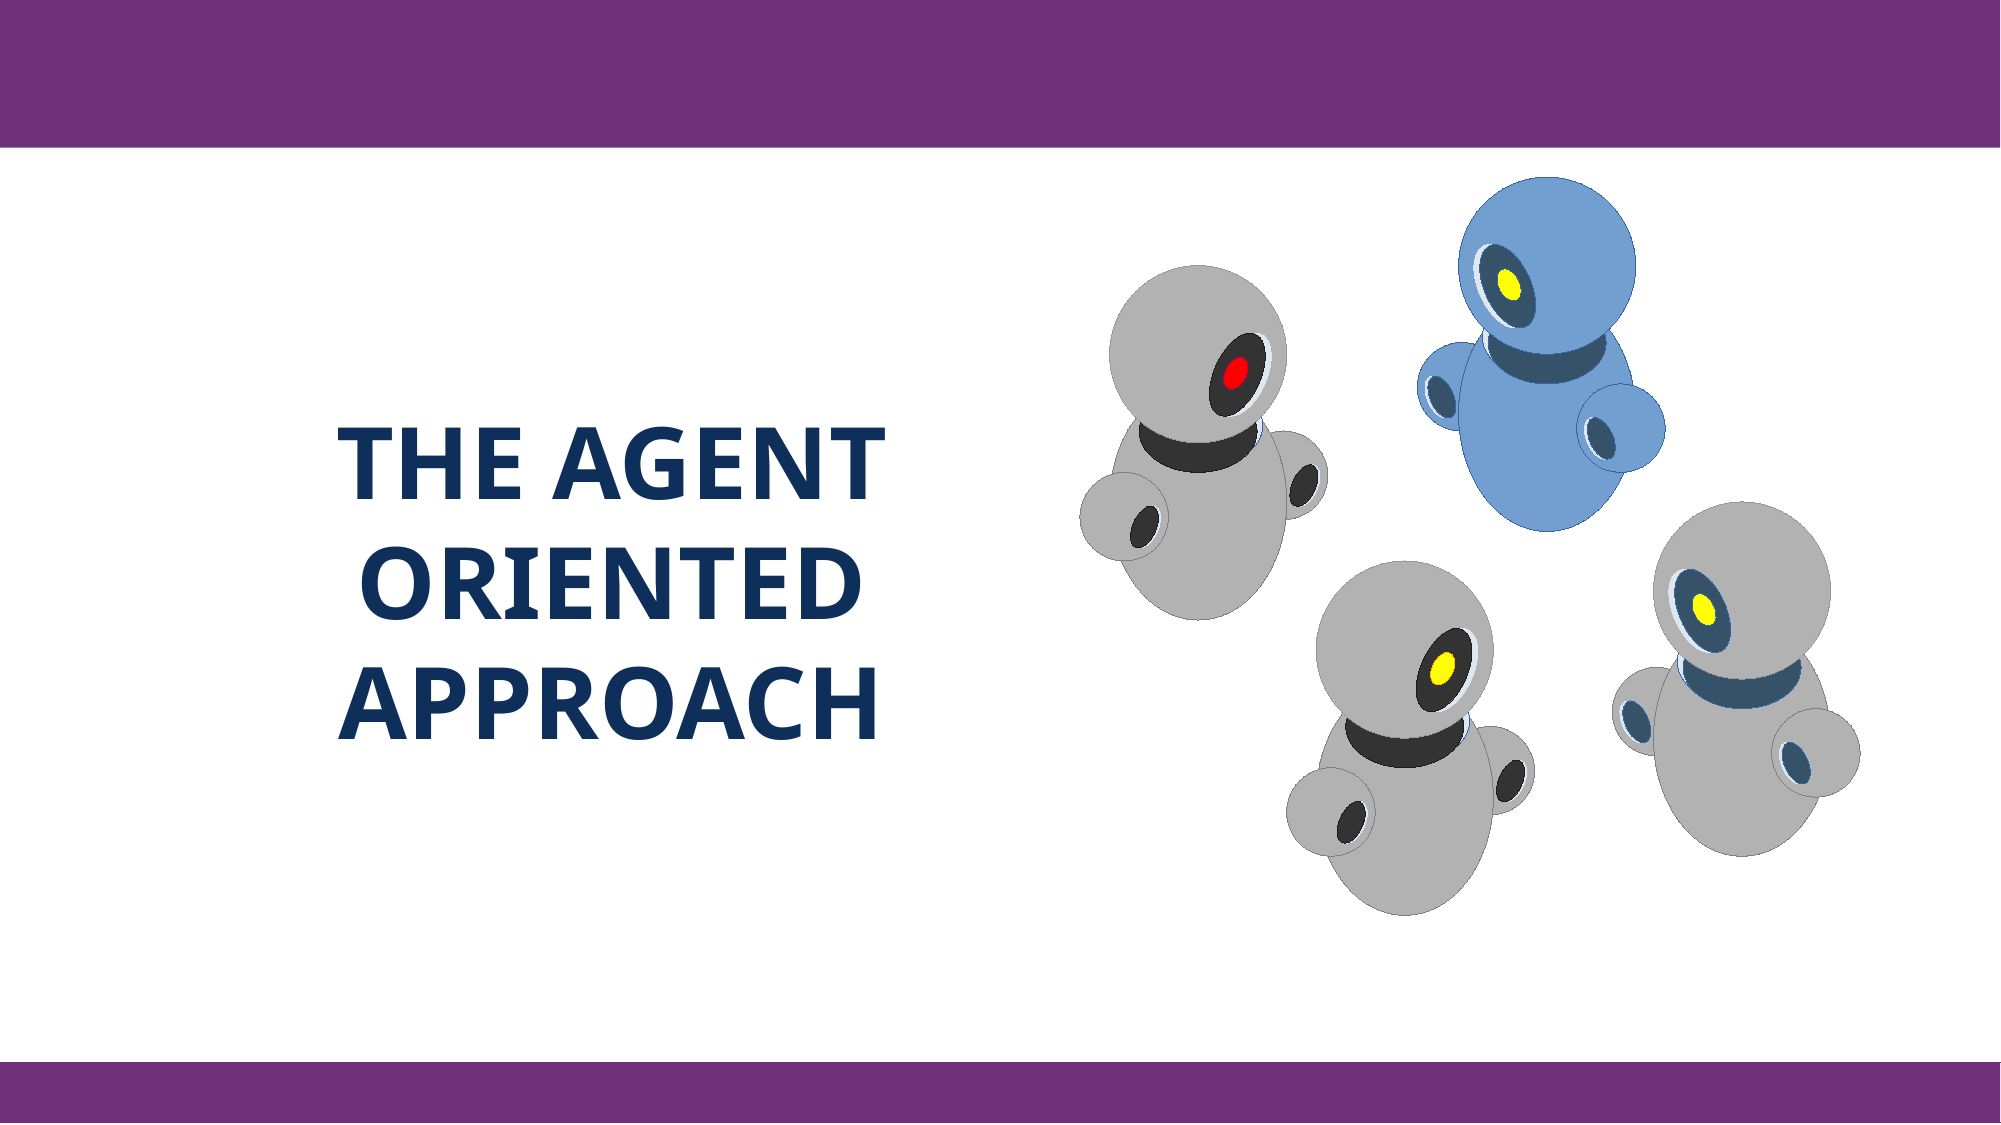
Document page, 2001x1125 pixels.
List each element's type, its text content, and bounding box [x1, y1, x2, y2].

text_box THE AGENT ORIENTED APPROACH [137, 391, 1086, 767]
text_box [1079, 265, 1328, 621]
text_box [1286, 560, 1535, 916]
text_box [1612, 501, 1861, 857]
text_box [1417, 177, 1666, 532]
